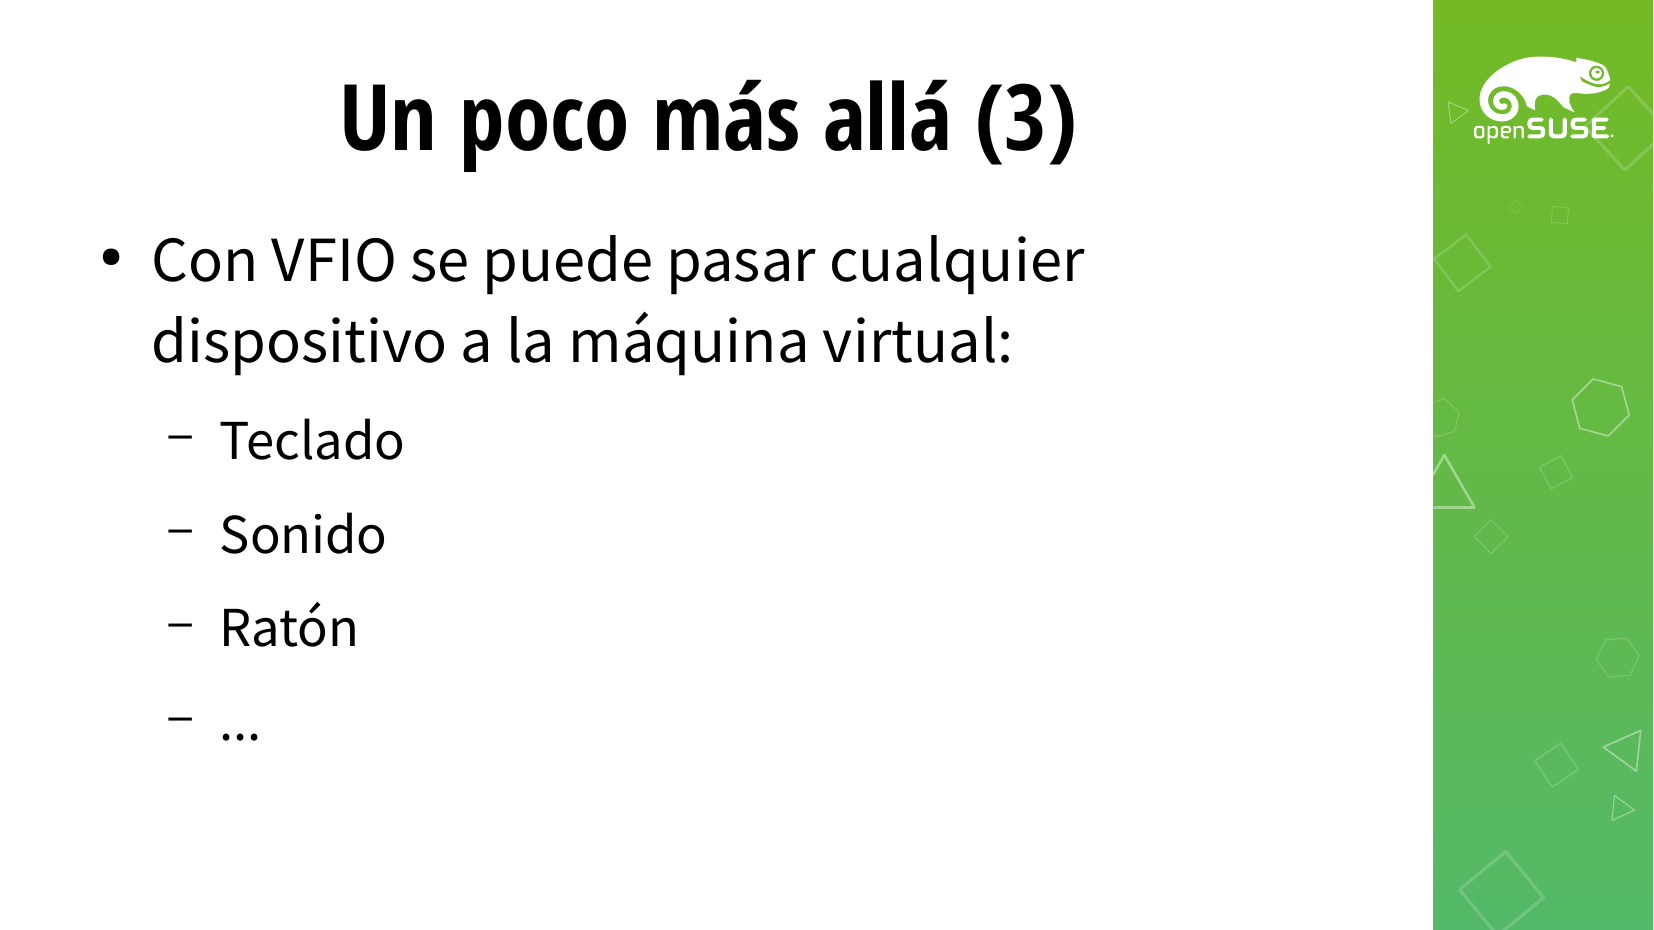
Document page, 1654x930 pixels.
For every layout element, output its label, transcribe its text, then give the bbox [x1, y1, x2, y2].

title Un poco más allá (3) [82, 37, 1336, 193]
list Con VFIO se puede pasar cualquier dispositivo a la máquina virtual: Teclado Sonido Ratón ... [82, 217, 1336, 757]
